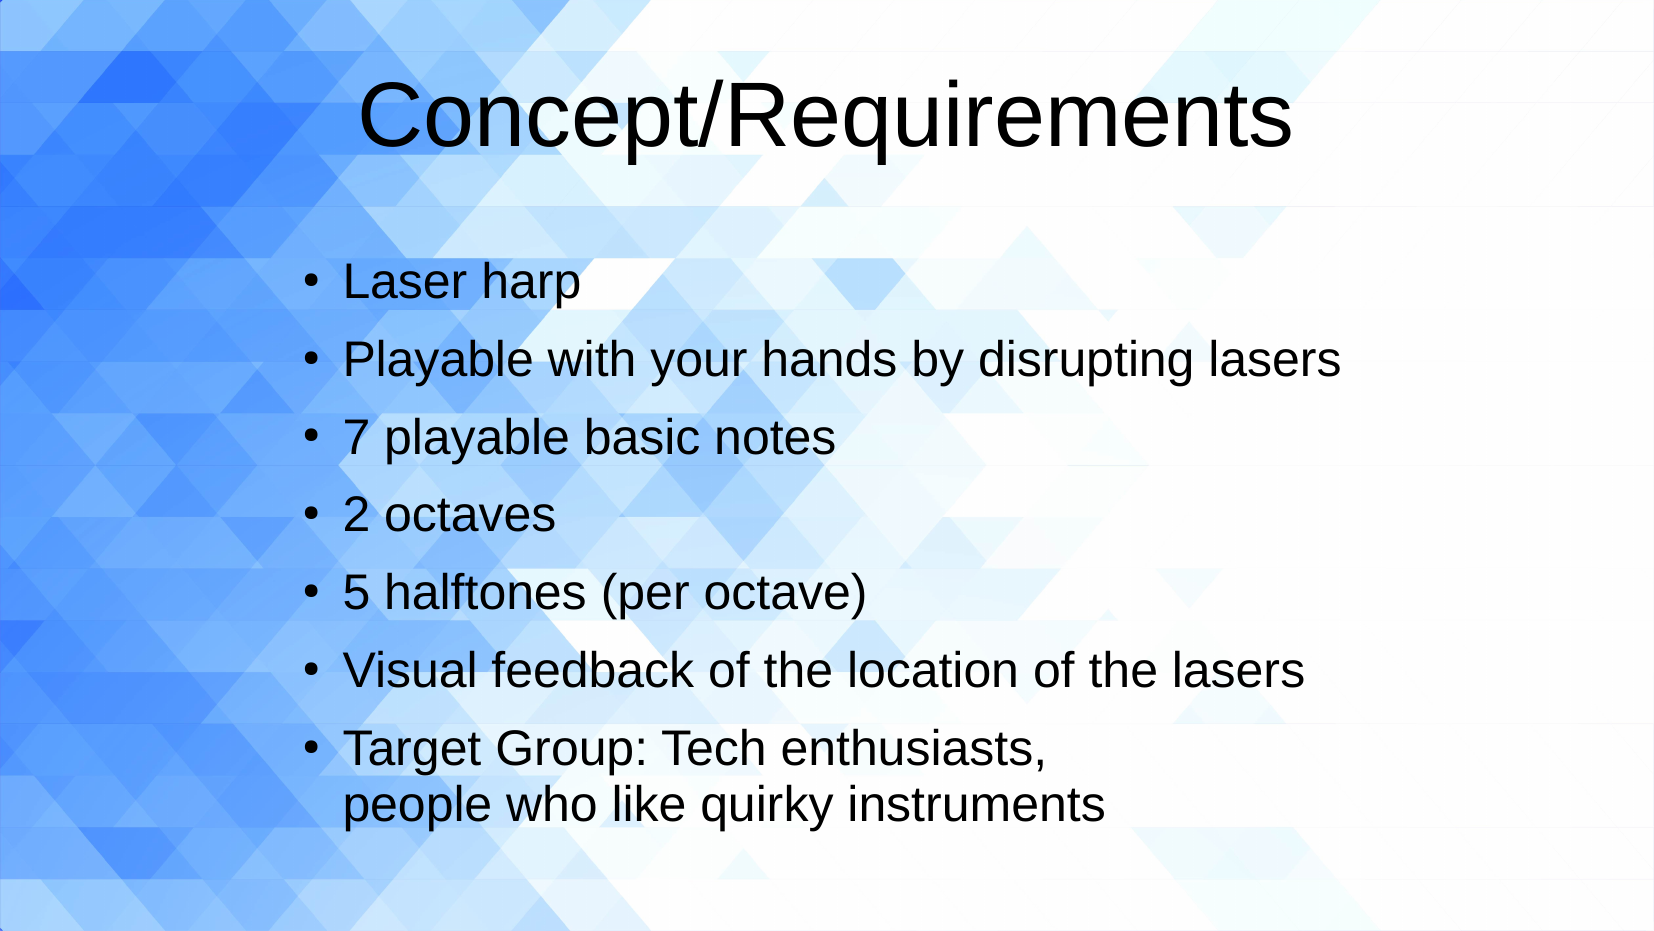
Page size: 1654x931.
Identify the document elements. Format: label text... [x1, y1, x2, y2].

picture [0, 0, 1654, 931]
title Concept/Requirements [82, 37, 1571, 193]
list Laser harp Playable with your hands by disrupting lasers 7 playable basic notes 2 octaves 5 halftones (per octave) Visual feedback of the location of the lasers Target Group: Tech enthusiasts, people who like quirky instruments [289, 253, 1359, 863]
